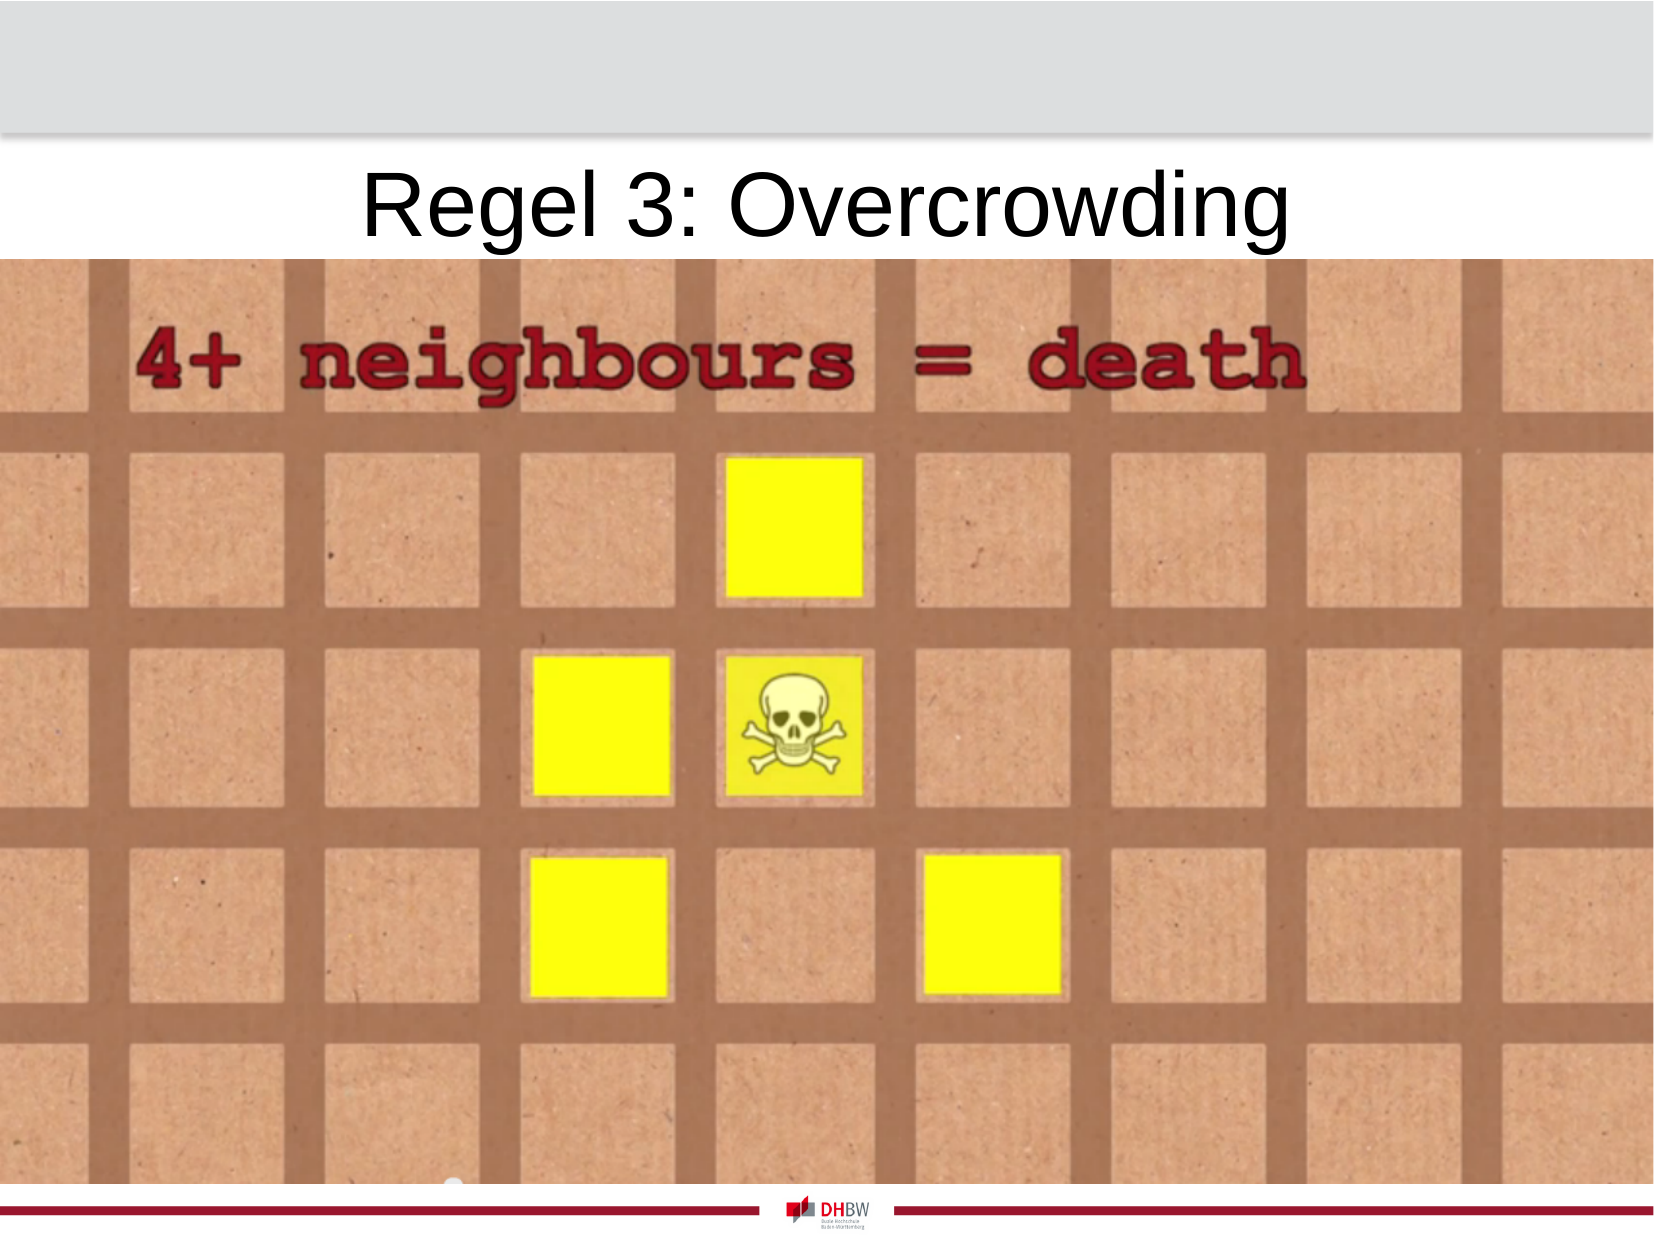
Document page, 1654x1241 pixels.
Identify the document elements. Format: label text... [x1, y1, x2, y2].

title Regel 3: Overcrowding [82, 49, 1571, 257]
picture [0, 1, 1654, 1237]
